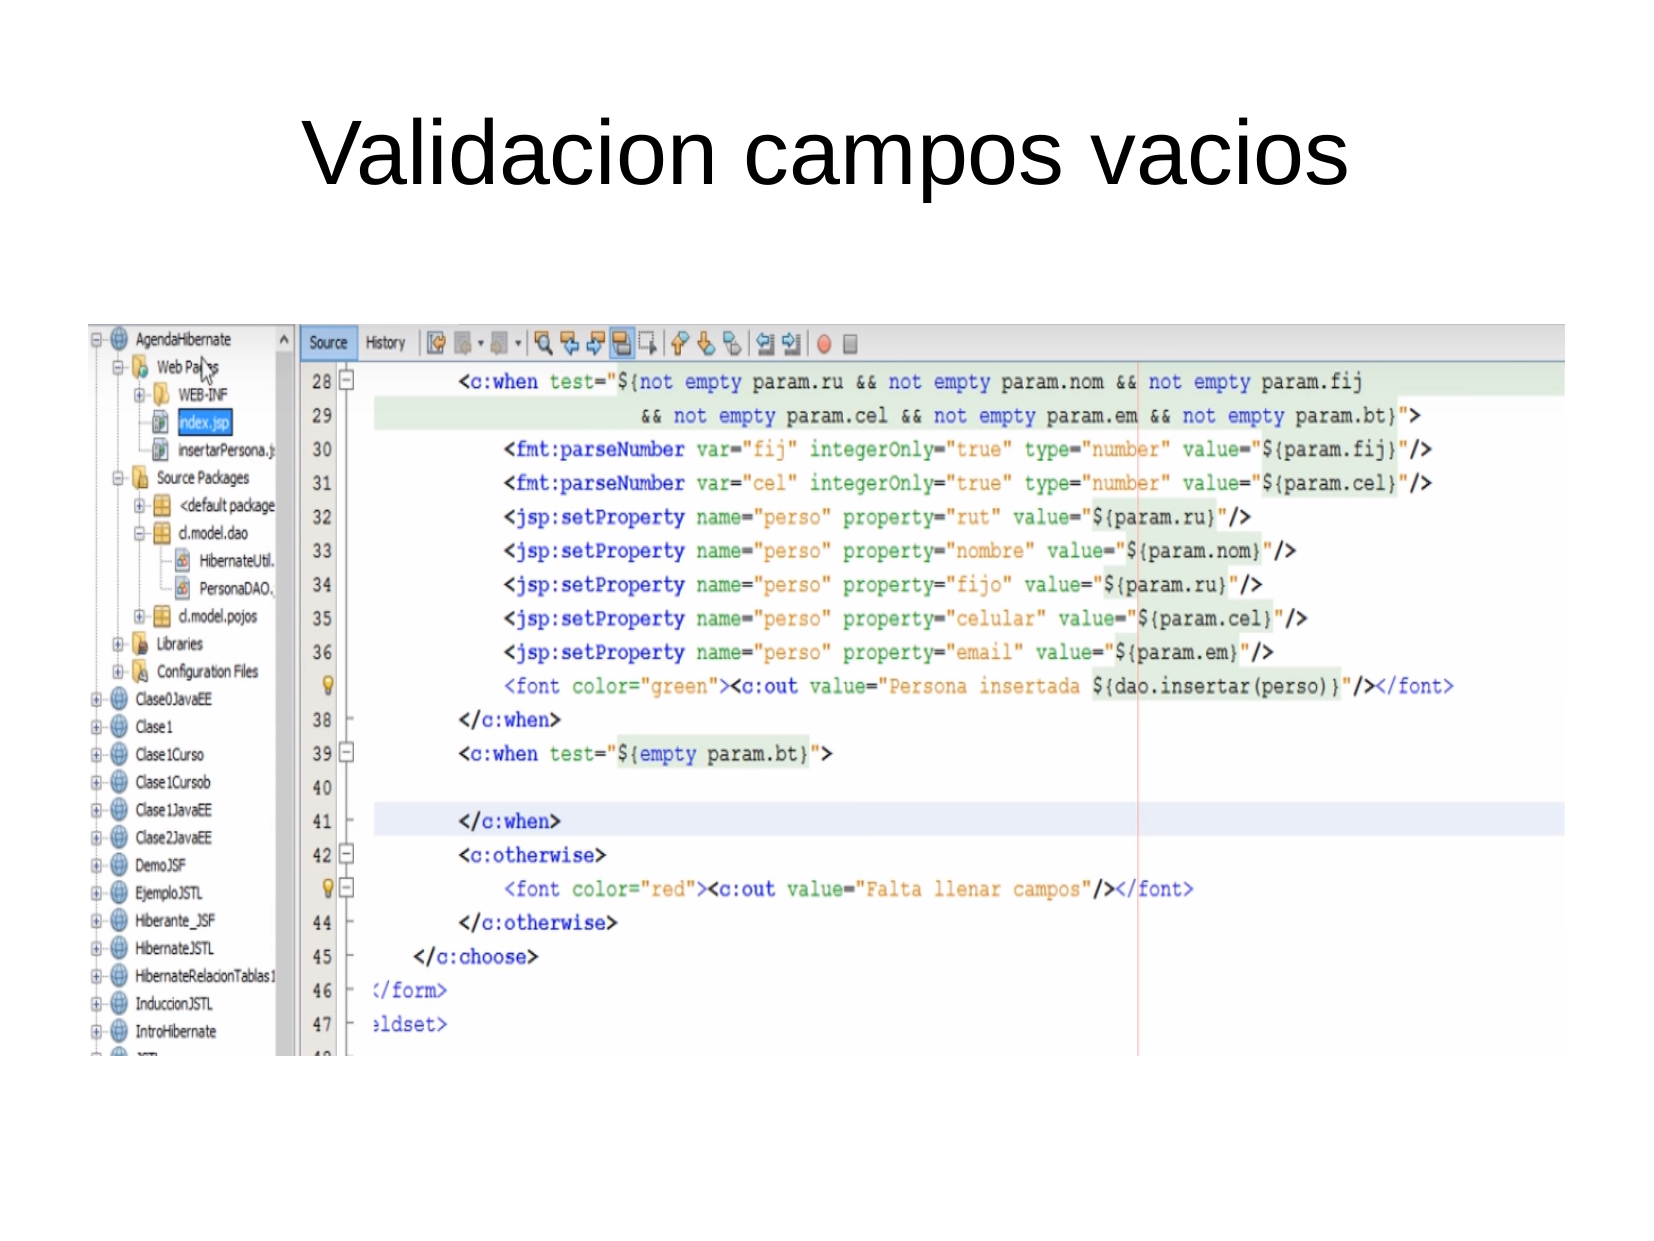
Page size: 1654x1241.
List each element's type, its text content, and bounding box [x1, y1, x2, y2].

picture [88, 324, 1565, 1056]
title Validacion campos vacios [82, 49, 1571, 257]
